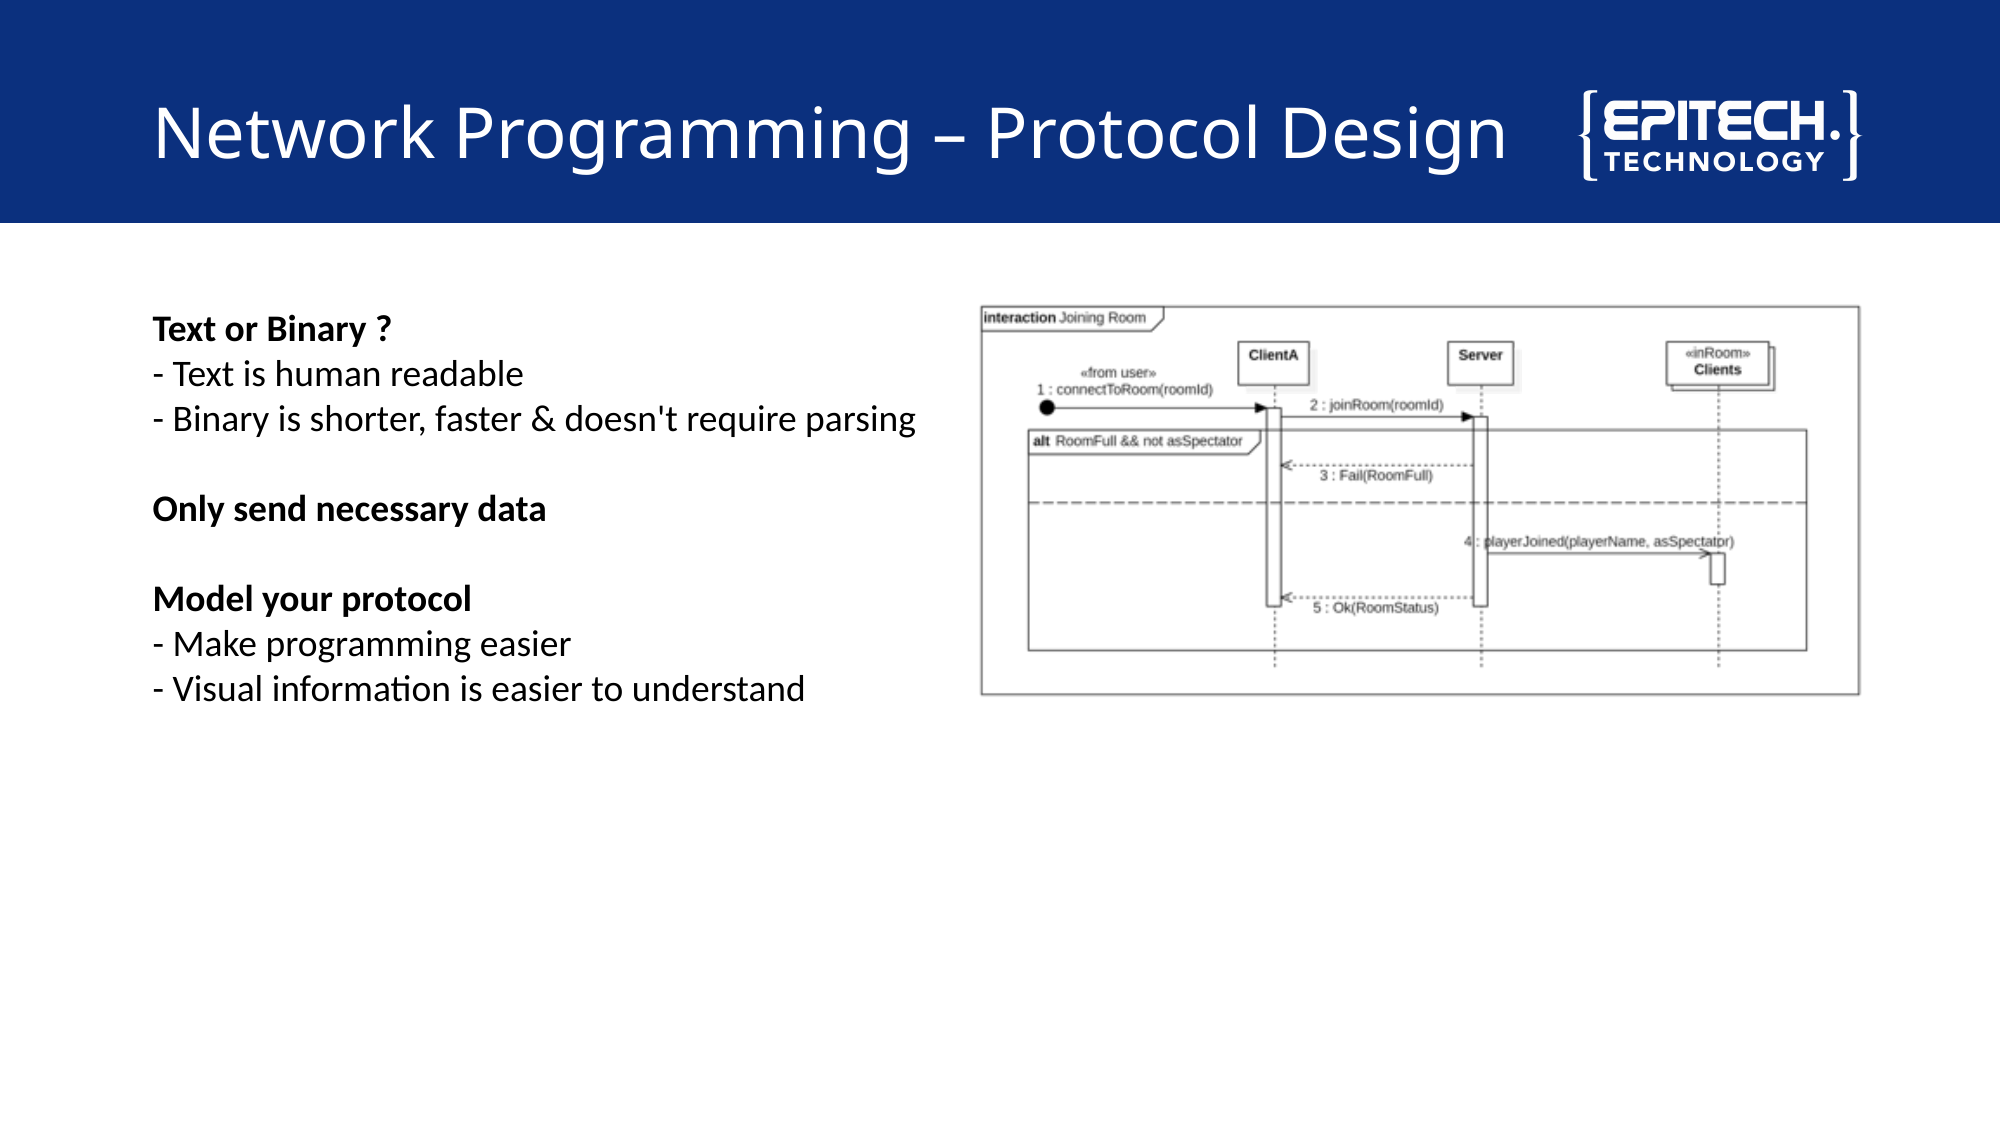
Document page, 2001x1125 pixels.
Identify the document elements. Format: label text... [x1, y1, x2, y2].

text_box Text or Binary ? - Text is human readable - Binary is shorter, faster & doesn't require parsing Only send necessary data Model your protocol - Make programming easier - Visual information is easier to understand [137, 296, 954, 721]
picture [971, 296, 1903, 739]
title Network Programming – Protocol Design [137, 59, 1552, 212]
